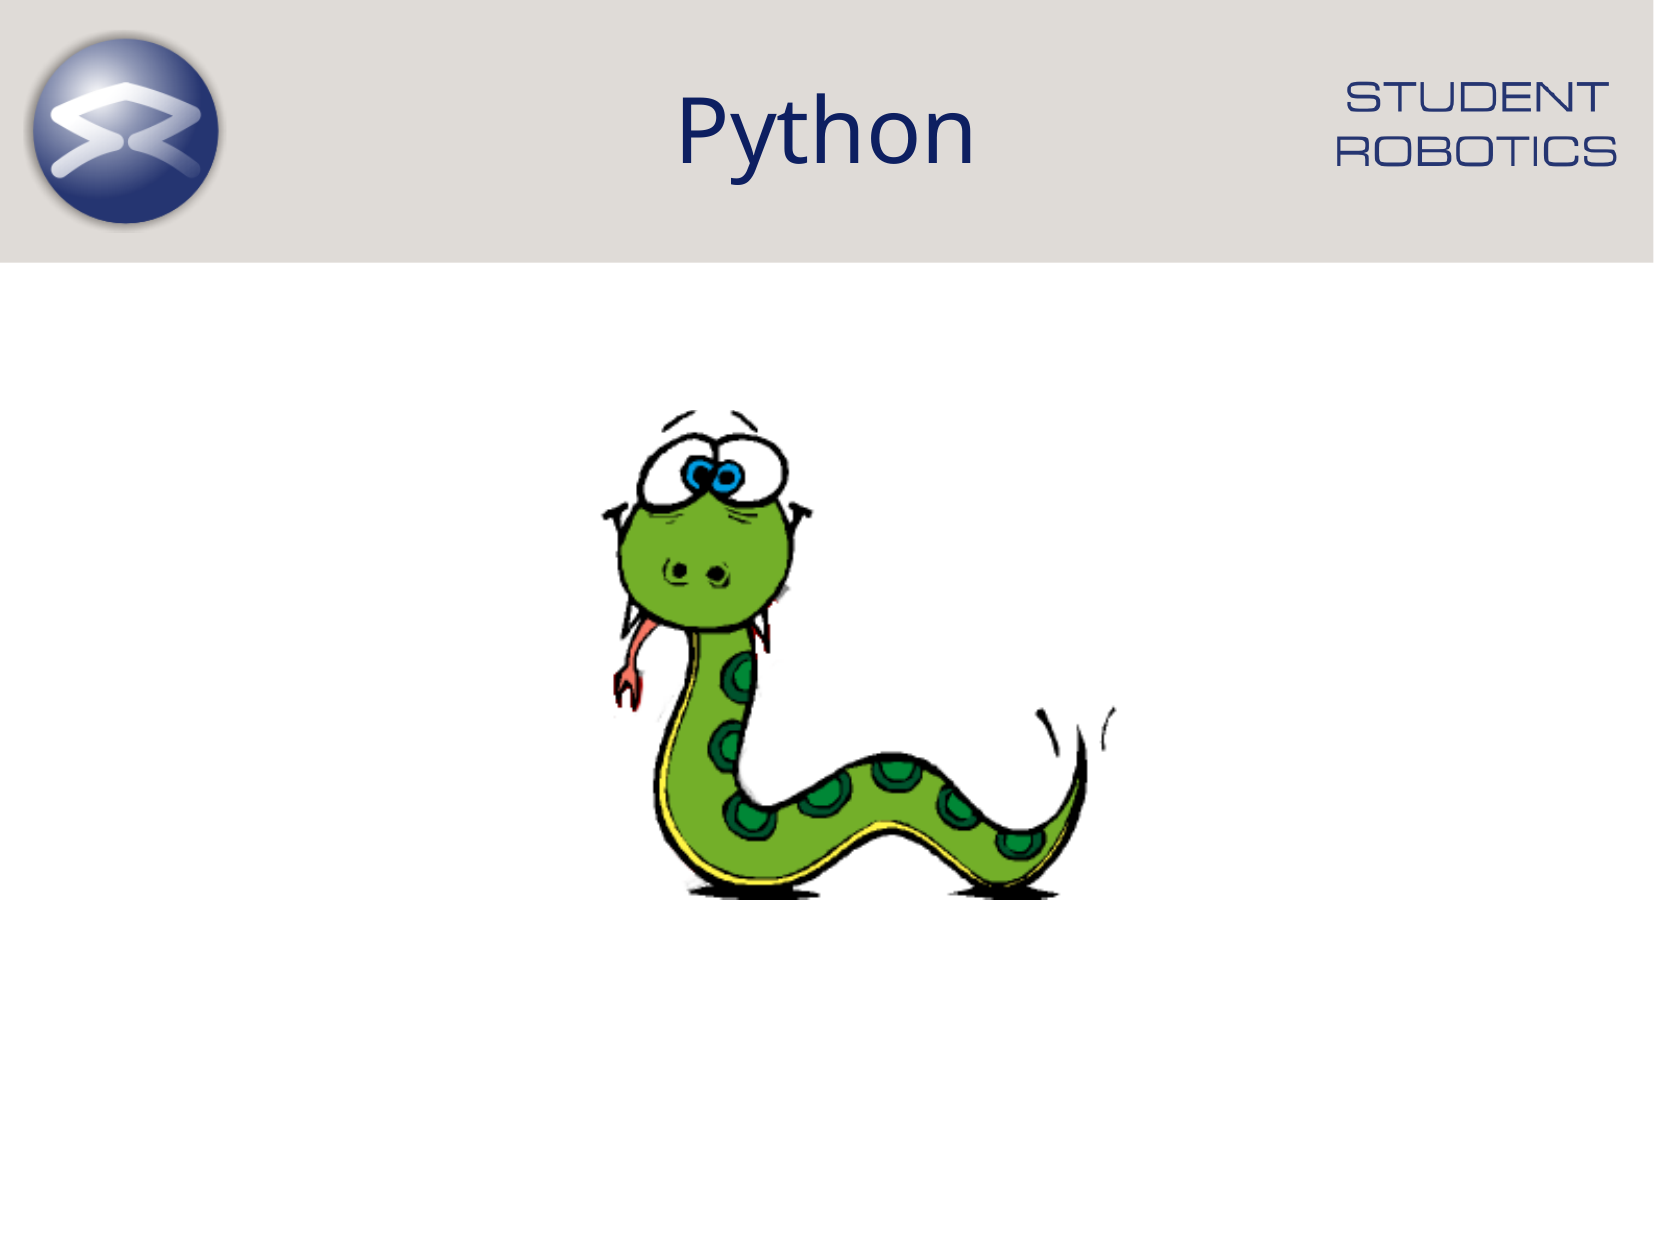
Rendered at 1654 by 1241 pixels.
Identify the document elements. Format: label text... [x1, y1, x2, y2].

picture [1571, 68, 1633, 174]
title Python [82, 0, 1571, 257]
picture [9, 19, 82, 245]
picture [562, 410, 1119, 901]
